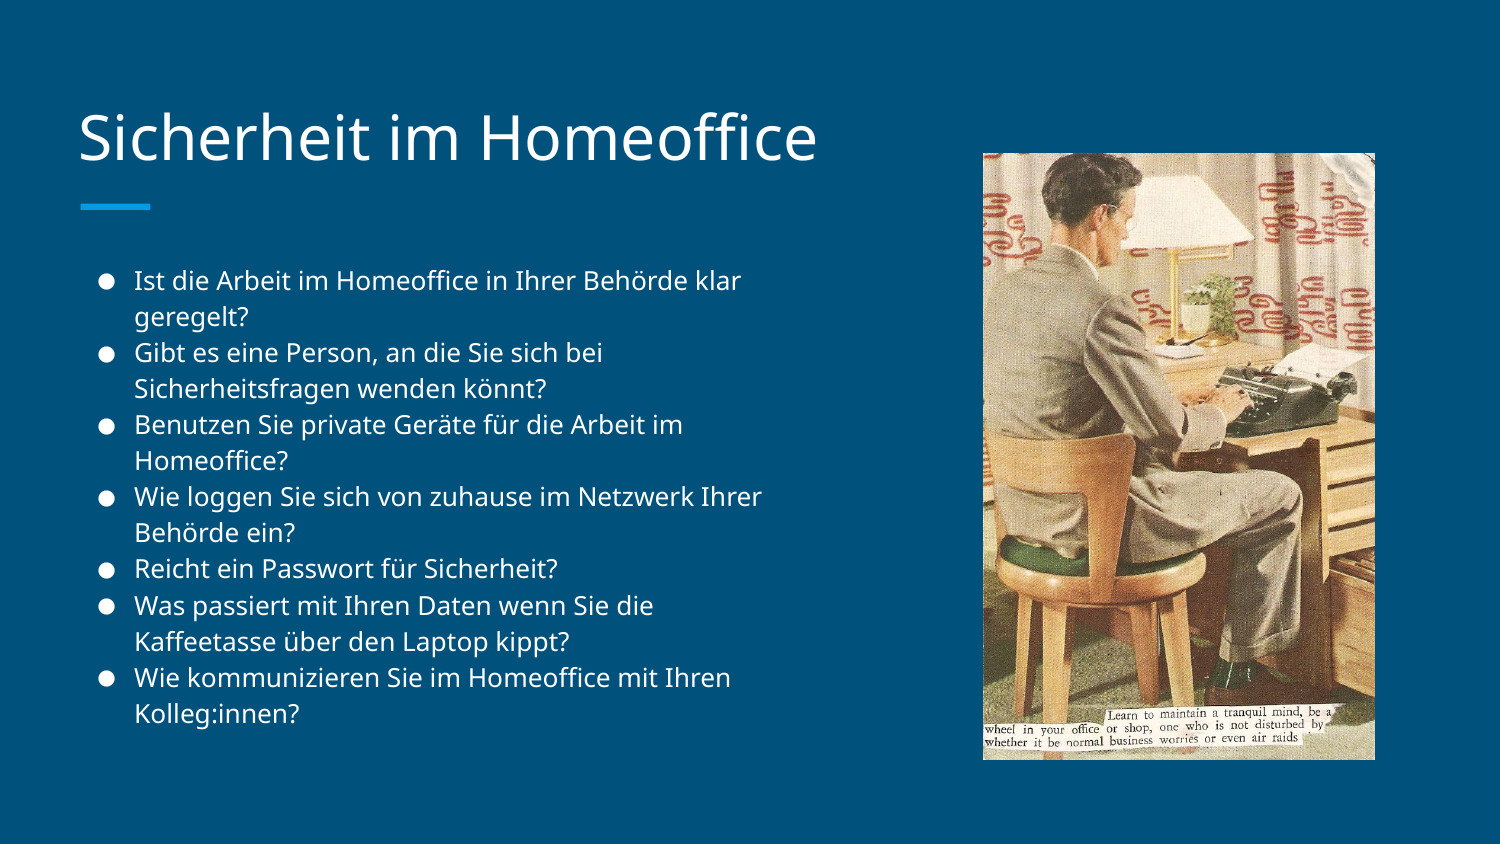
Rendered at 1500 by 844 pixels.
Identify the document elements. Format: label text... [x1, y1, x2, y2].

picture [984, 154, 1374, 759]
title Sicherheit im Homeoffice [63, 75, 1437, 188]
list Ist die Arbeit im Homeoffice in Ihrer Behörde klar geregelt? Gibt es eine Person, an die Sie sich bei Sicherheitsfragen wenden könnt? Benutzen Sie private Geräte für die Arbeit im Homeoffice? Wie loggen Sie sich von zuhause im Netzwerk Ihrer Behörde ein? Reicht ein Passwort für Sicherheit? Was passiert mit Ihren Daten wenn Sie die Kaffeetasse über den Laptop kippt? Wie kommunizieren Sie im Homeoffice mit Ihren Kolleg:innen? [63, 244, 784, 750]
